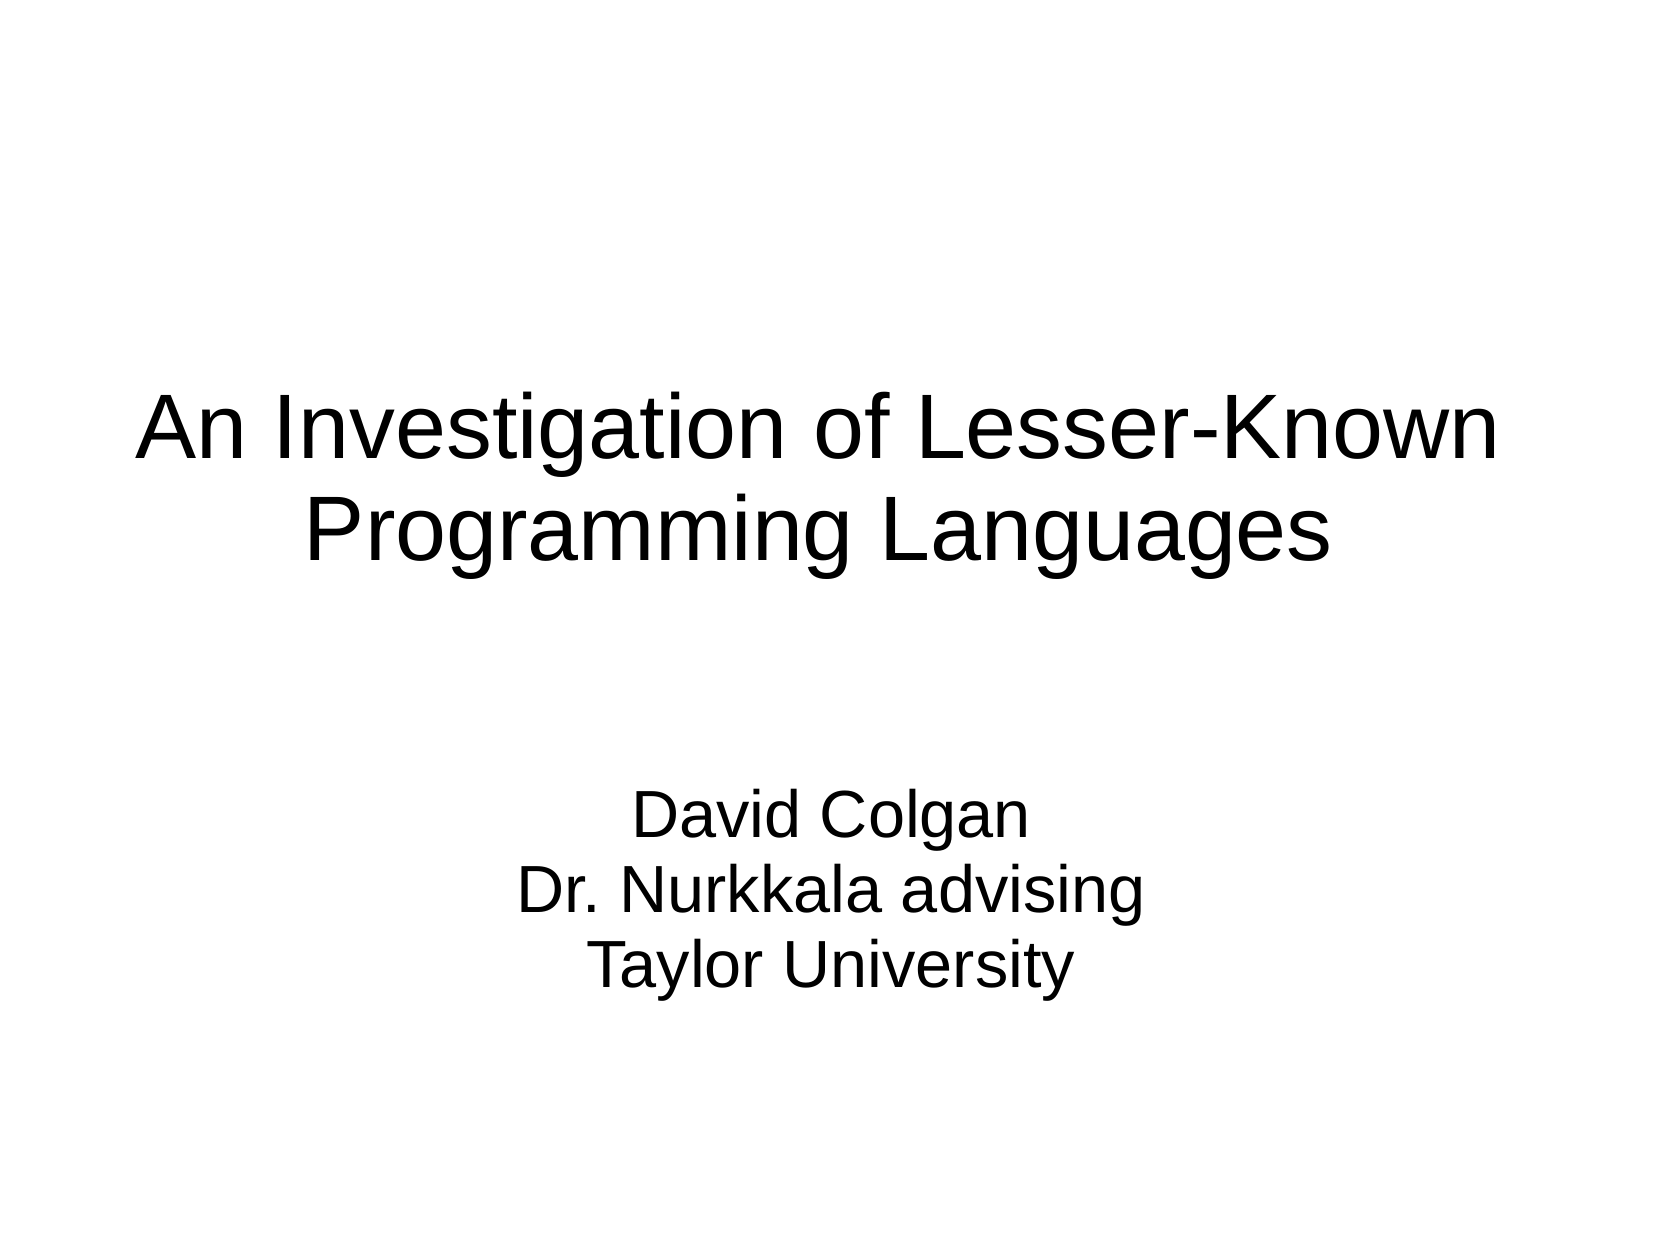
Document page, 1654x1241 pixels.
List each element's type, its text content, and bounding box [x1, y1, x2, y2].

subtitle David Colgan Dr. Nurkkala advising Taylor University [86, 675, 1576, 1104]
title An Investigation of Lesser-Known Programming Languages [75, 375, 1564, 581]
